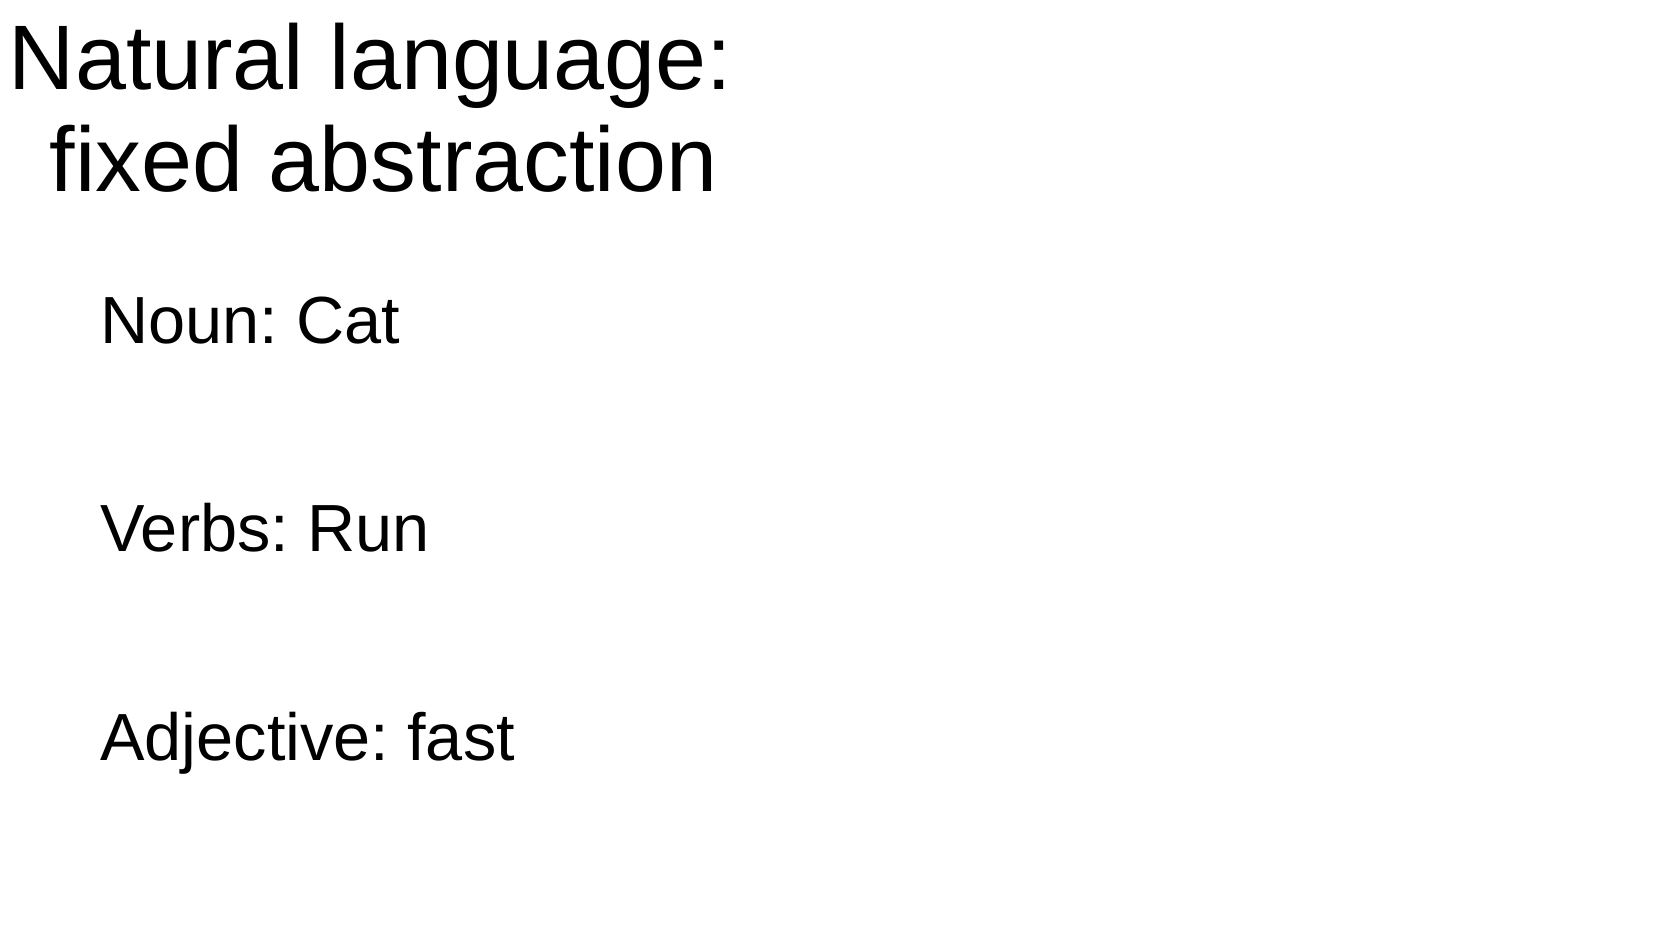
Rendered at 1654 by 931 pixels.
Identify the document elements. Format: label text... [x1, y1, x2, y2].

title Natural language: fixed abstraction [0, 6, 745, 212]
list Noun: Cat Verbs: Run Adjective: fast [29, 282, 756, 822]
